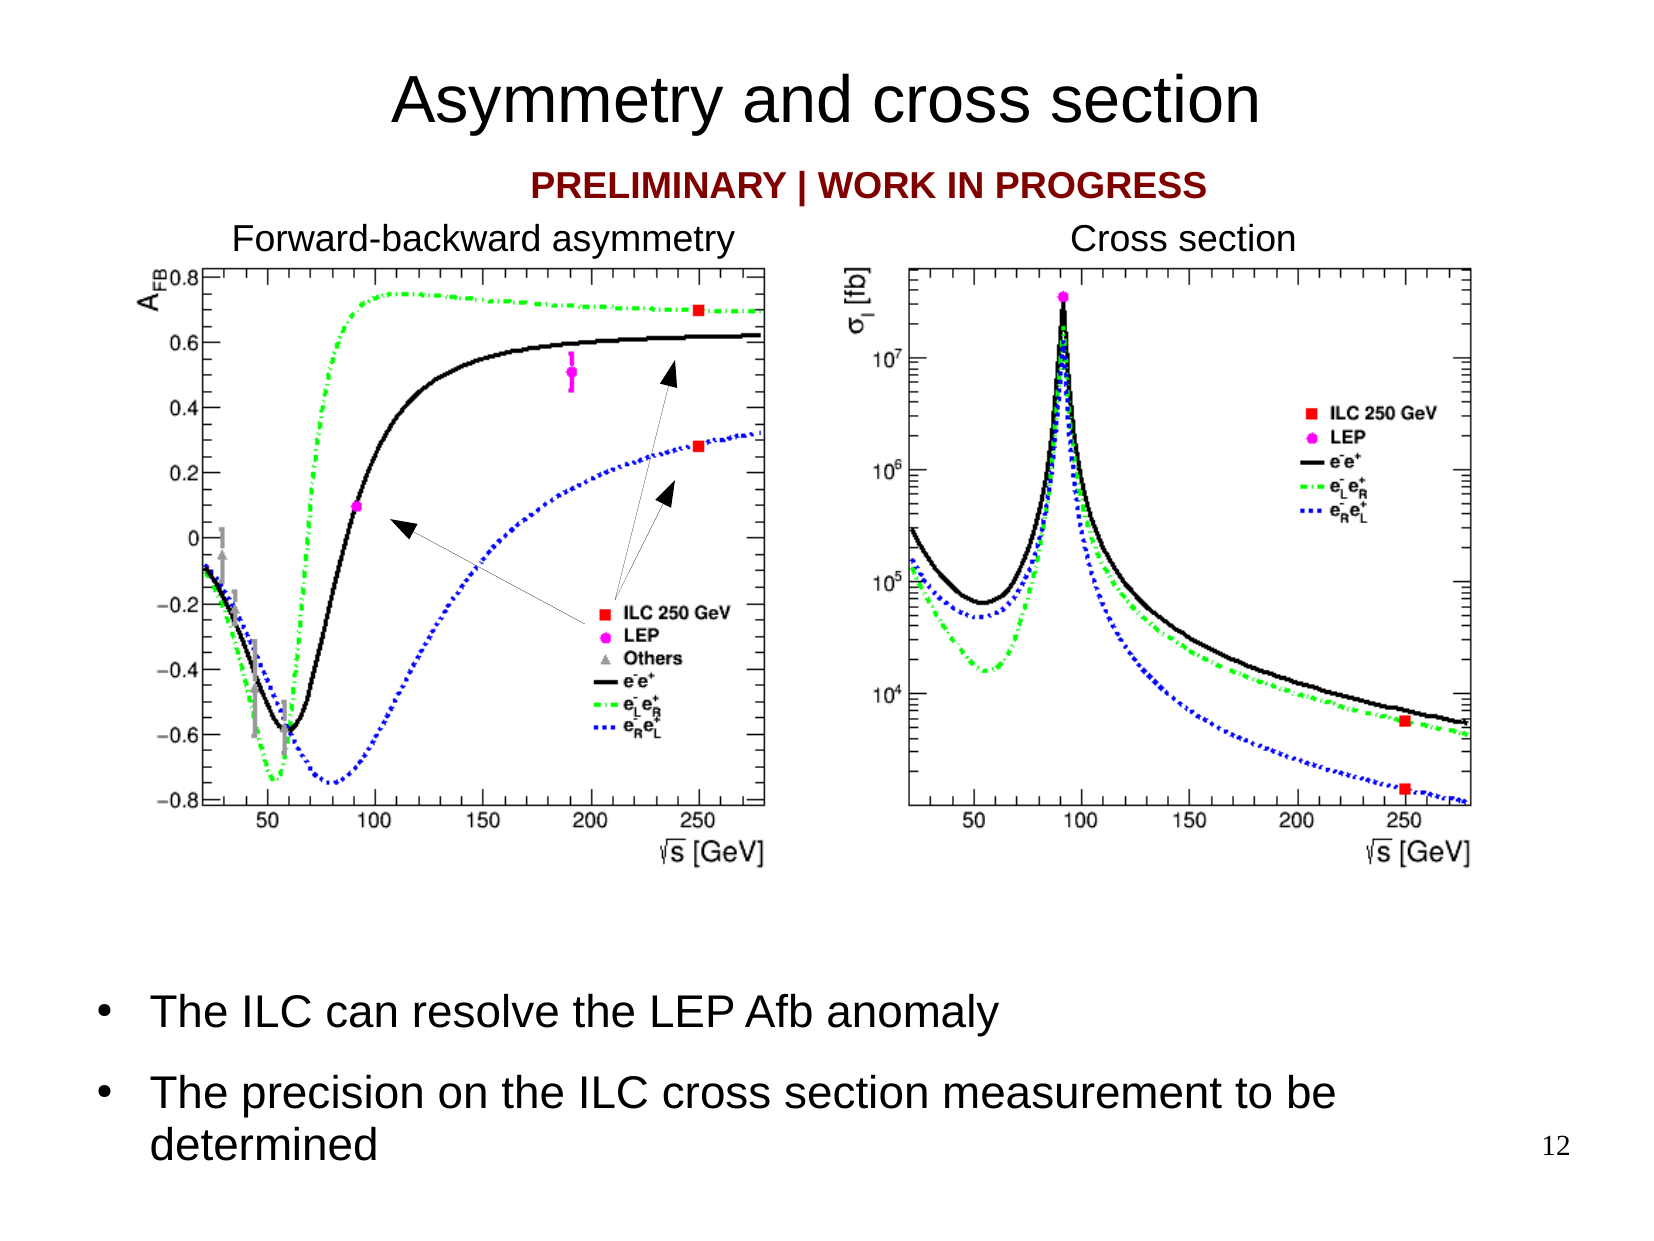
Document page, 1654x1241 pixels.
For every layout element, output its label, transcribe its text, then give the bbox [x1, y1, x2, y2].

picture [134, 255, 783, 871]
text_box Cross section [1055, 210, 1312, 255]
text_box Forward-backward asymmetry [216, 210, 751, 267]
picture [844, 255, 1504, 871]
title Asymmetry and cross section [82, 49, 1571, 151]
list The ILC can resolve the LEP Afb anomaly The precision on the ILC cross section measurement to be determined [78, 986, 1571, 1197]
text_box PRELIMINARY | WORK IN PROGRESS [515, 156, 1223, 214]
